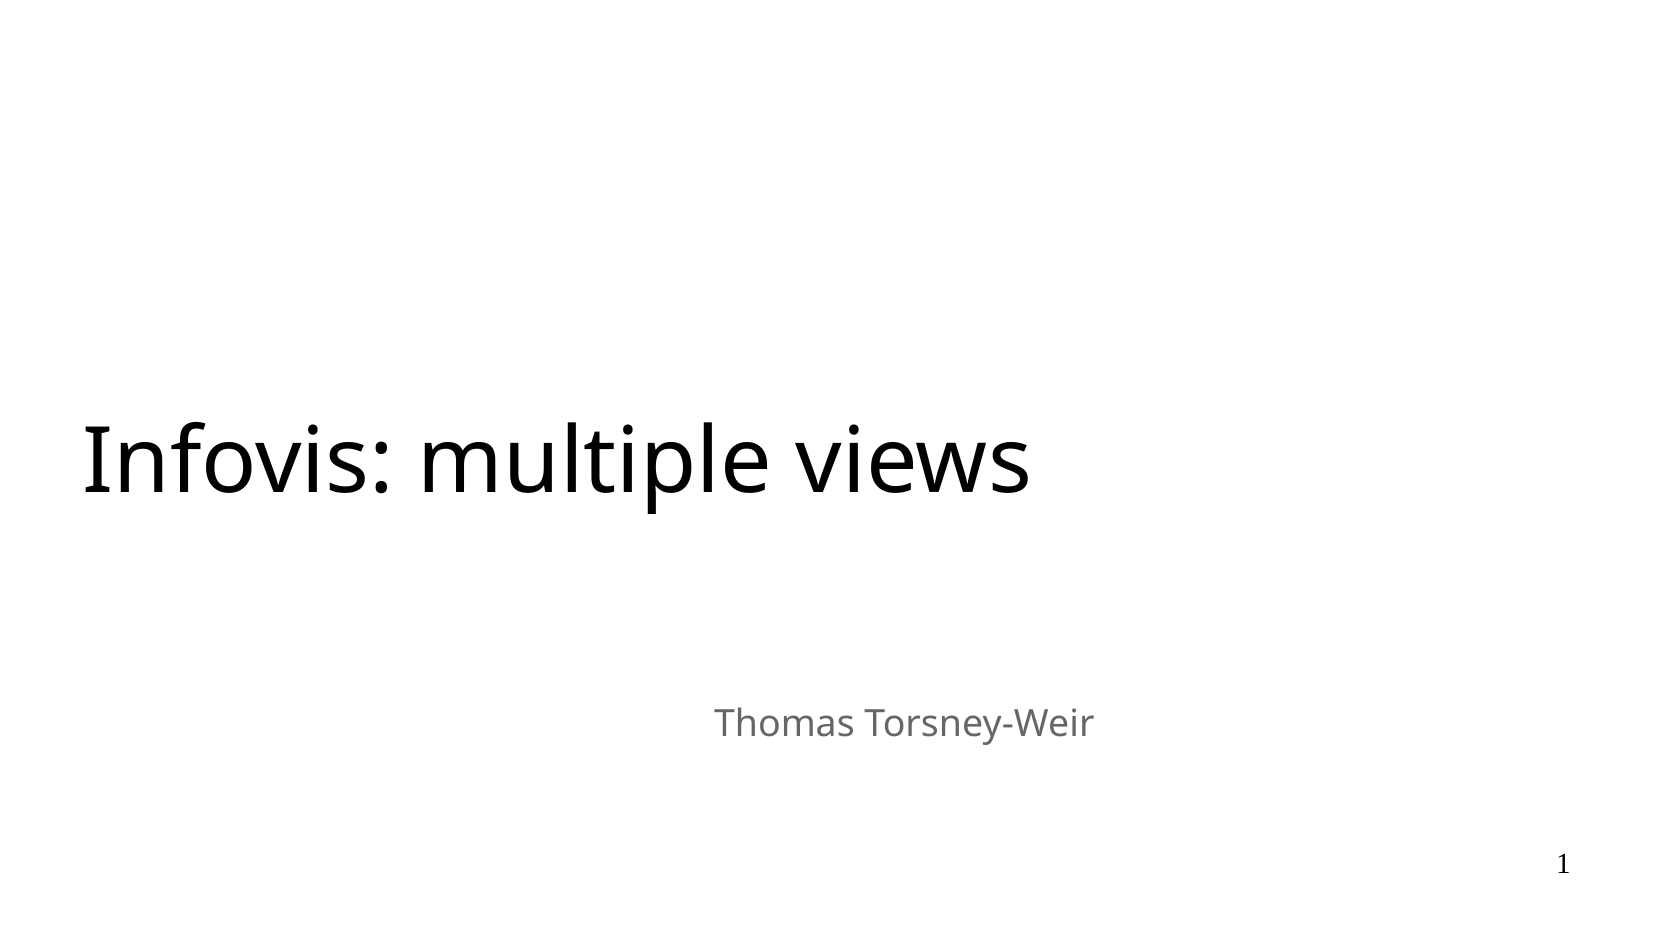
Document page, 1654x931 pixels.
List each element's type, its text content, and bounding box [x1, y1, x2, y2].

text_box Thomas Torsney-Weir [699, 689, 1570, 750]
title Infovis: multiple views [82, 379, 1571, 535]
